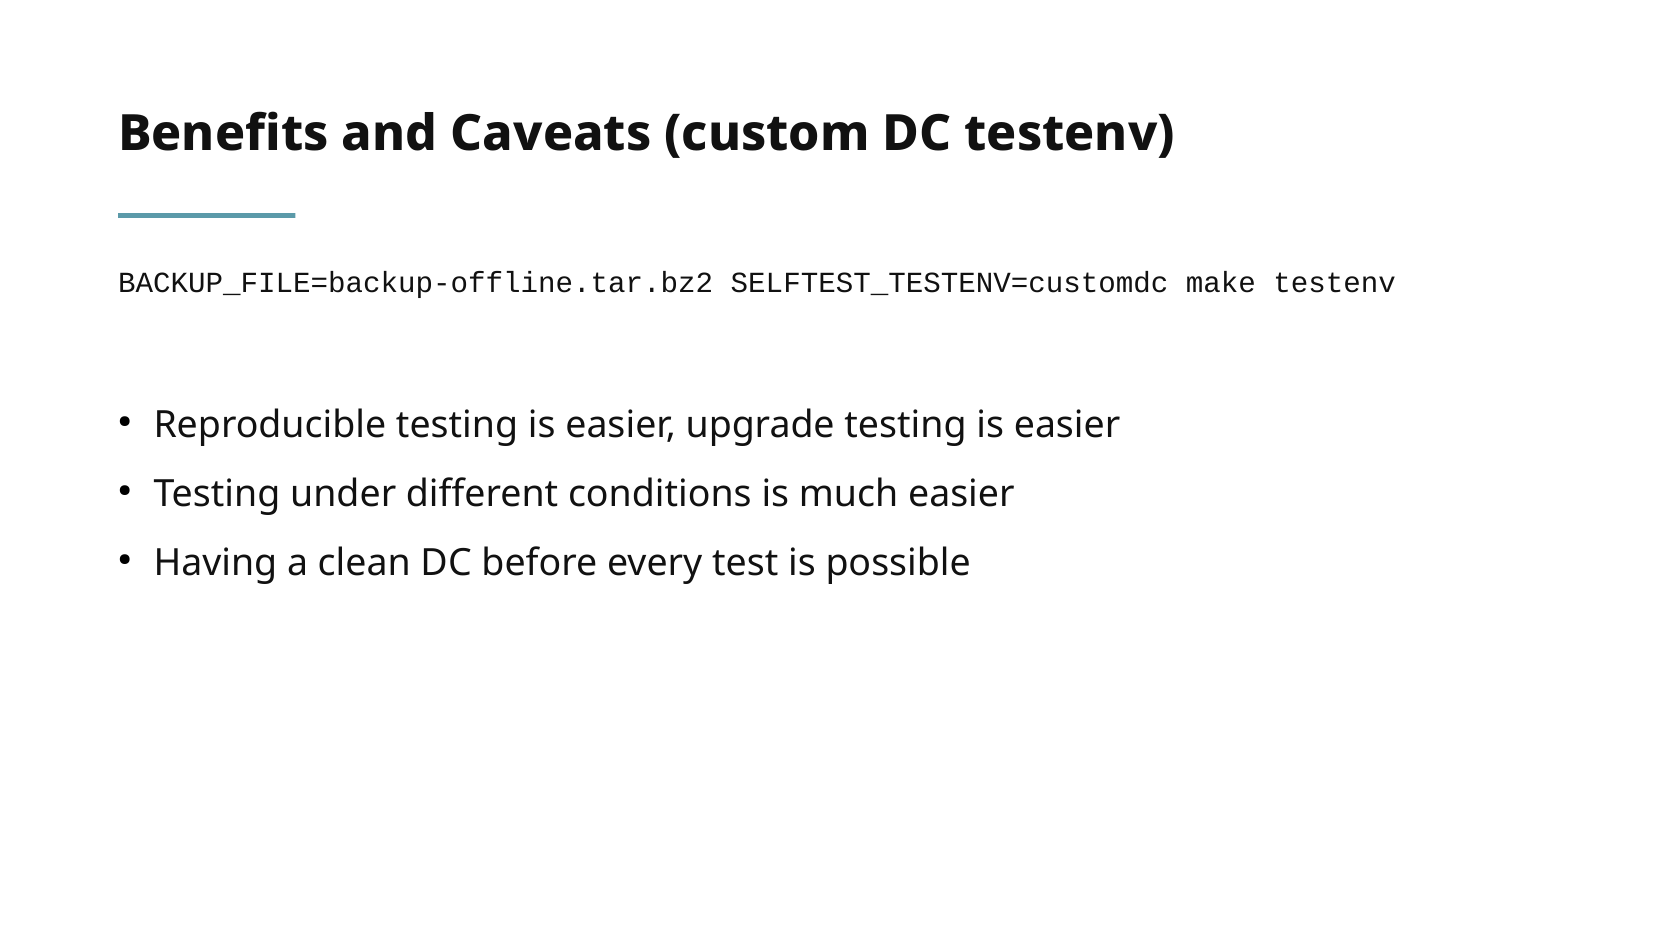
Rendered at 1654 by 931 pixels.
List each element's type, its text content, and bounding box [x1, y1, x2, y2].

list Reproducible testing is easier, upgrade testing is easier Testing under different conditions is much easier Having a clean DC before every test is possible [118, 397, 1536, 860]
list BACKUP_FILE=backup-offline.tar.bz2 SELFTEST_TESTENV=customdc make testenv [118, 250, 1536, 327]
title Benefits and Caveats (custom DC testenv) [118, 94, 1536, 166]
